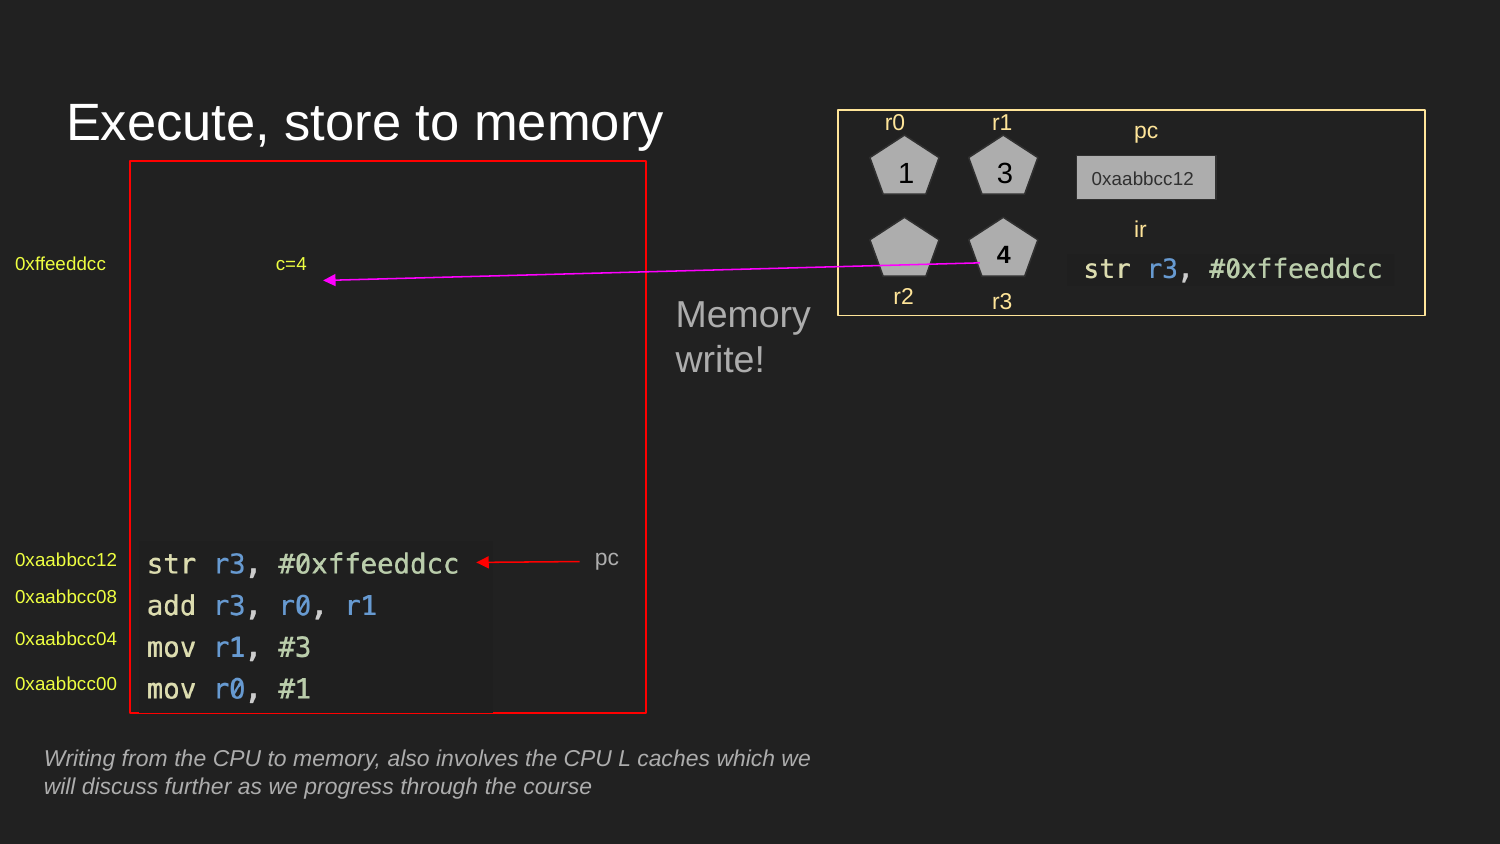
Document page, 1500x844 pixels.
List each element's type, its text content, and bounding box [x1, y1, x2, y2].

text_box r2 [878, 266, 931, 322]
text_box 0xaabbcc00 [0, 657, 139, 702]
text_box pc [579, 527, 812, 582]
text_box 0xaabbcc04 [0, 612, 139, 657]
text_box r1 [977, 92, 1030, 148]
text_box pc [1119, 101, 1180, 155]
text_box Memory write! [660, 275, 893, 400]
text_box 0xaabbcc12 [1076, 155, 1217, 200]
picture [139, 541, 493, 713]
title Execute, store to memory [51, 72, 739, 167]
text_box 3 [968, 148, 1038, 195]
text_box Writing from the CPU to memory, also involves the CPU L caches which we will discuss further as we progress through the course [28, 728, 834, 815]
text_box 0xffeeddcc [0, 236, 125, 281]
text_box r0 [869, 92, 923, 148]
text_box 4 [968, 217, 1038, 271]
text_box 0xaabbcc12 [0, 532, 140, 570]
text_box c=4 [260, 236, 386, 281]
picture [1067, 254, 1395, 286]
text_box ir [1119, 199, 1180, 254]
text_box r3 [977, 271, 1030, 326]
text_box [869, 217, 940, 264]
text_box 0xaabbcc08 [0, 570, 139, 612]
text_box 1 [869, 147, 940, 195]
title Execute, store to memory [131, 162, 645, 167]
